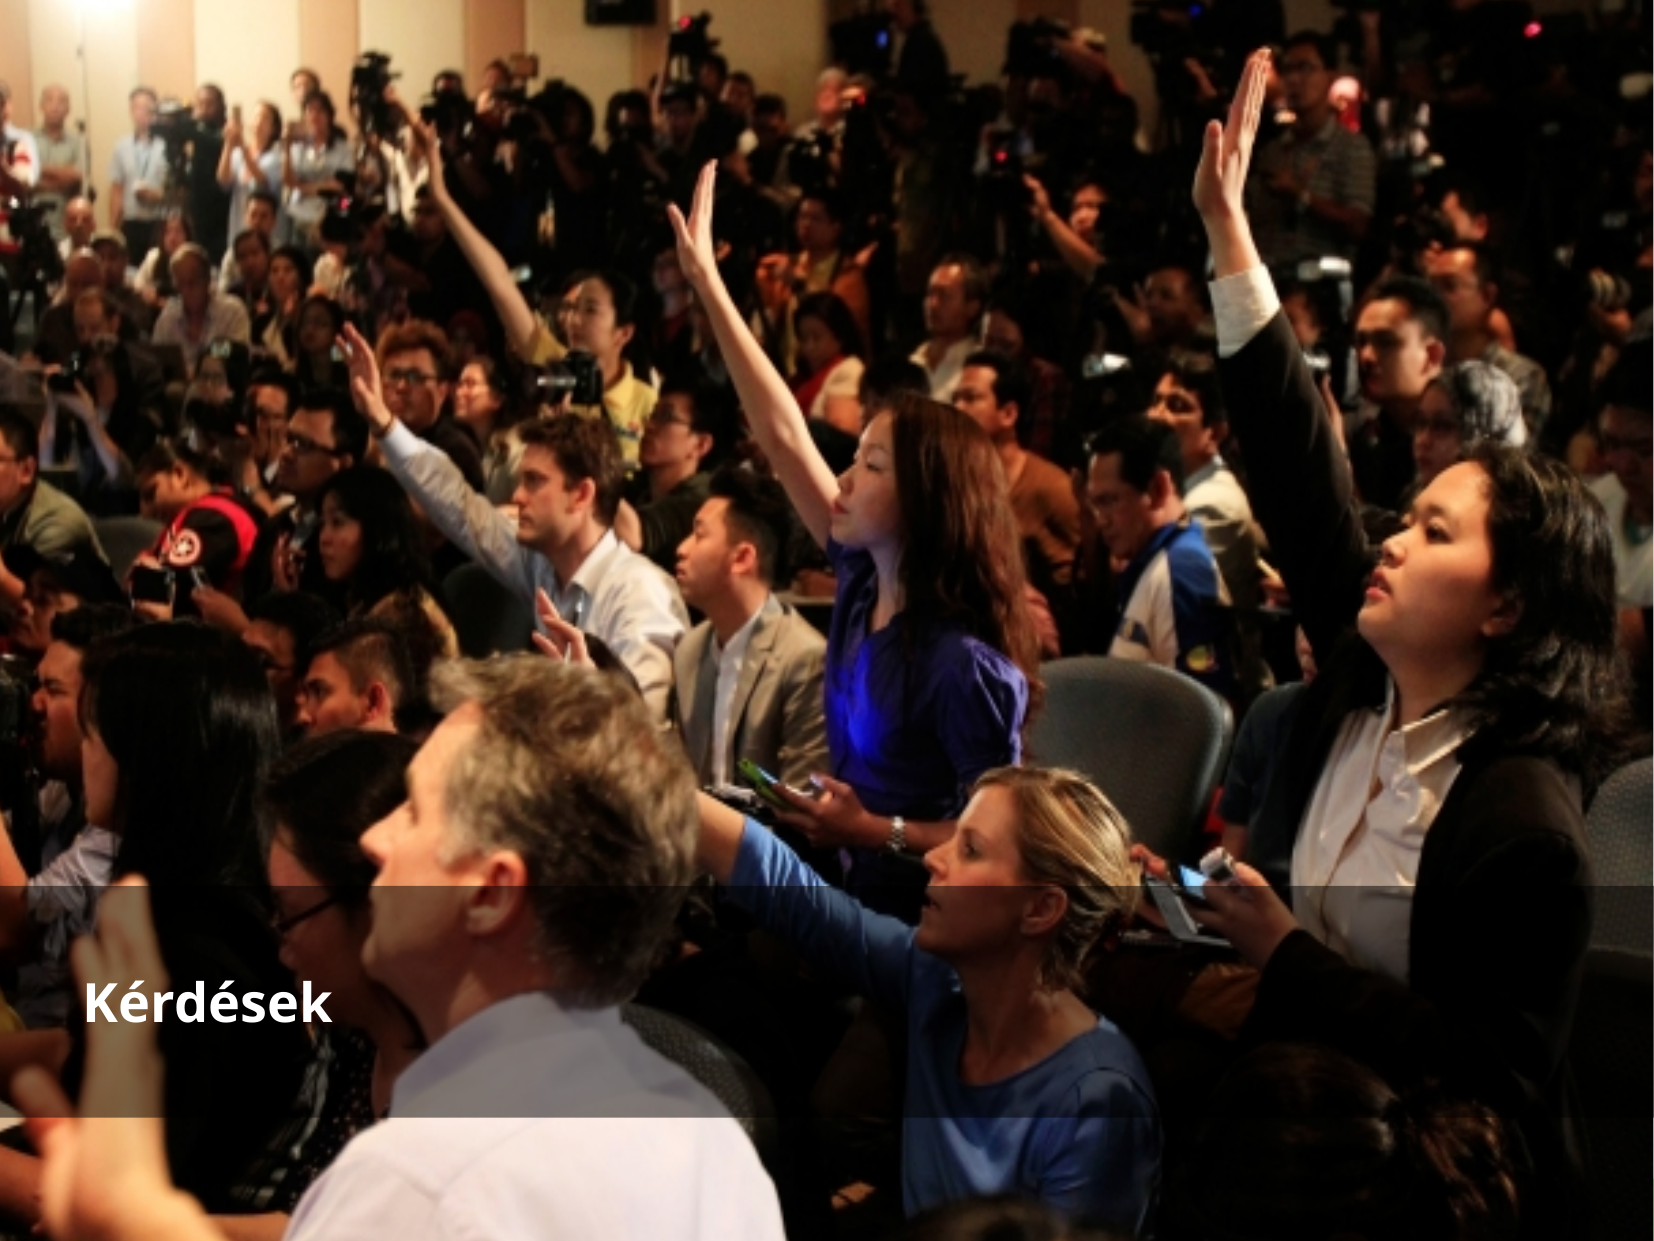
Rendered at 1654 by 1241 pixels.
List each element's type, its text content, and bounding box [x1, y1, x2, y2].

picture [0, 1118, 1654, 1241]
picture [0, 0, 1654, 885]
title Kérdések [0, 885, 1654, 1118]
